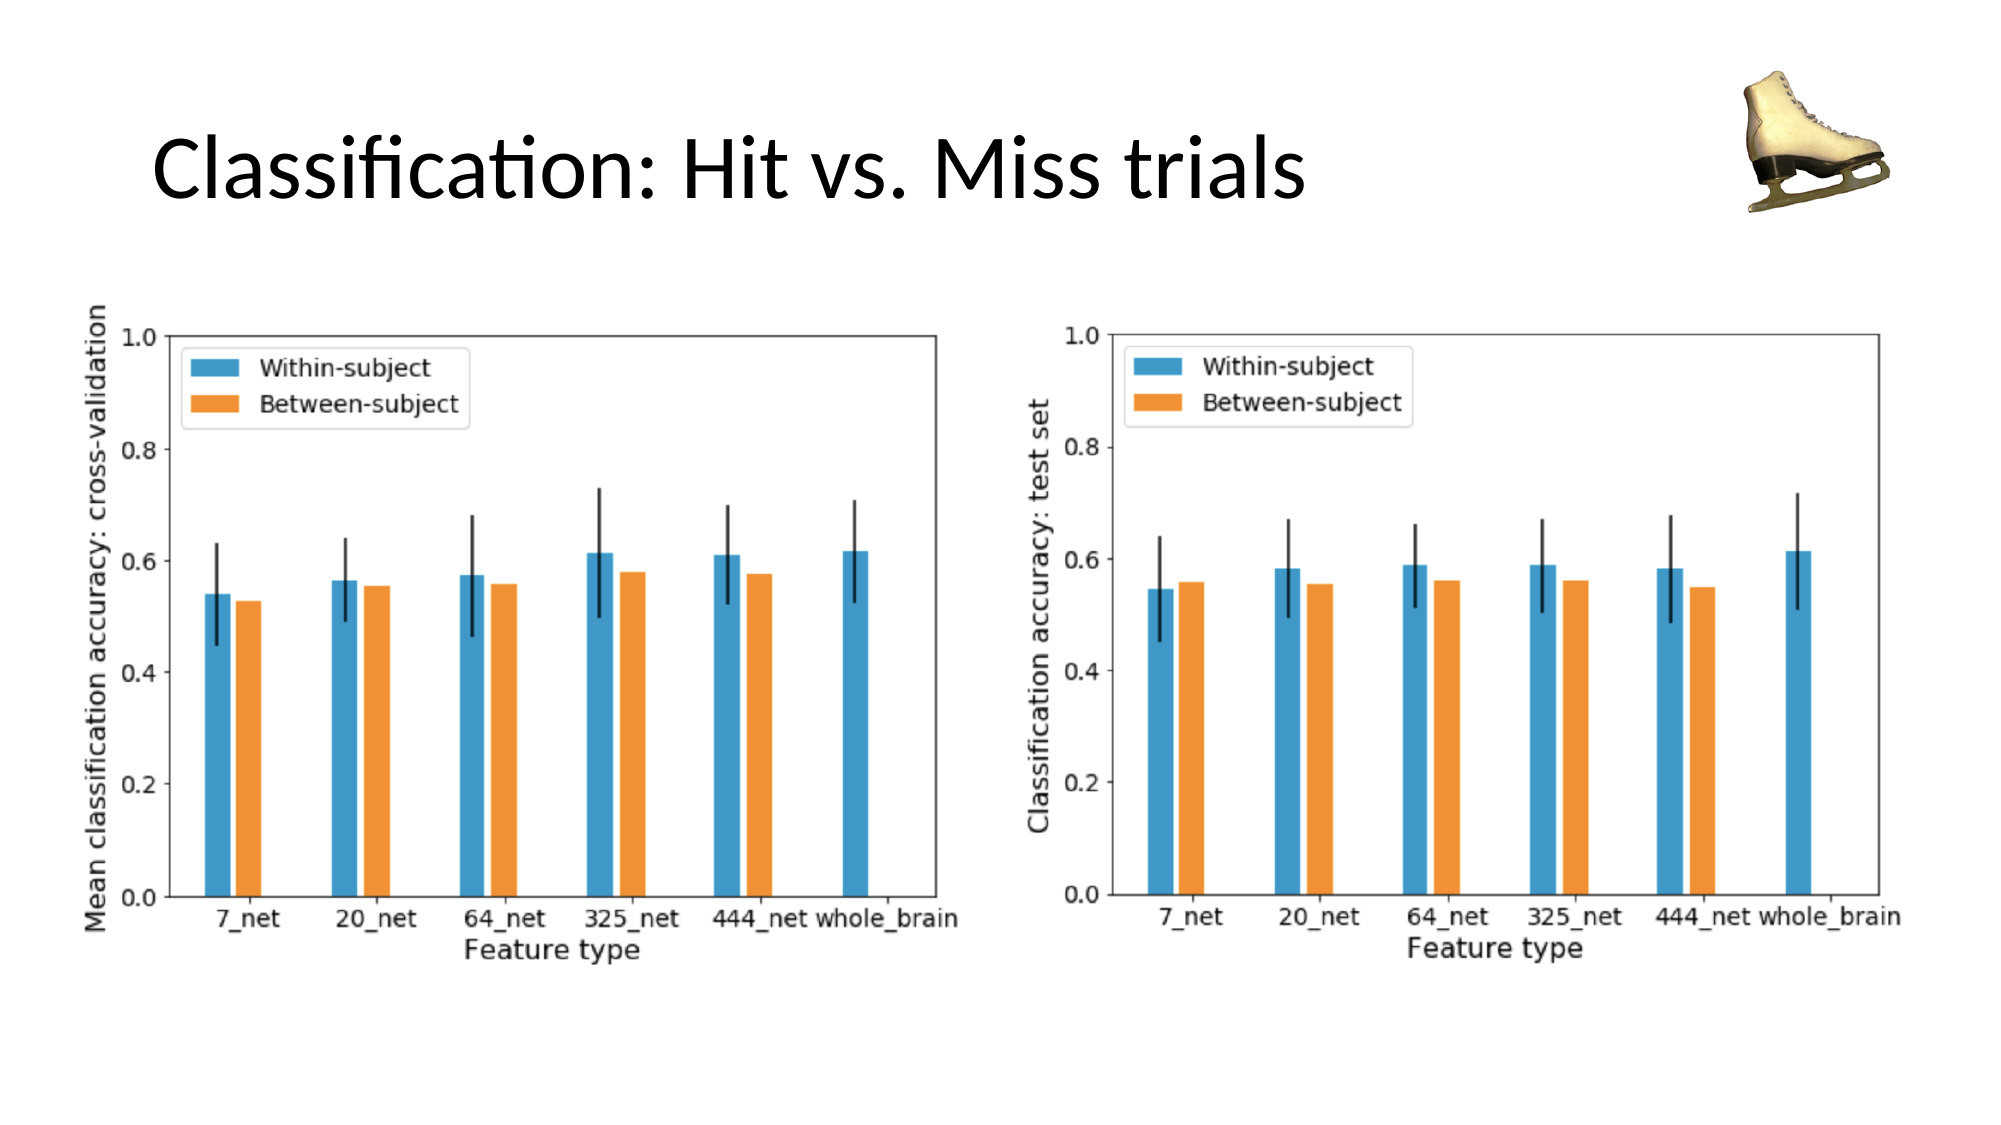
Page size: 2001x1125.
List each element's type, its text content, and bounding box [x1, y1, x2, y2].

title Classification: Hit vs. Miss trials [137, 59, 1863, 278]
picture [50, 287, 1955, 983]
picture [1712, 39, 1917, 245]
